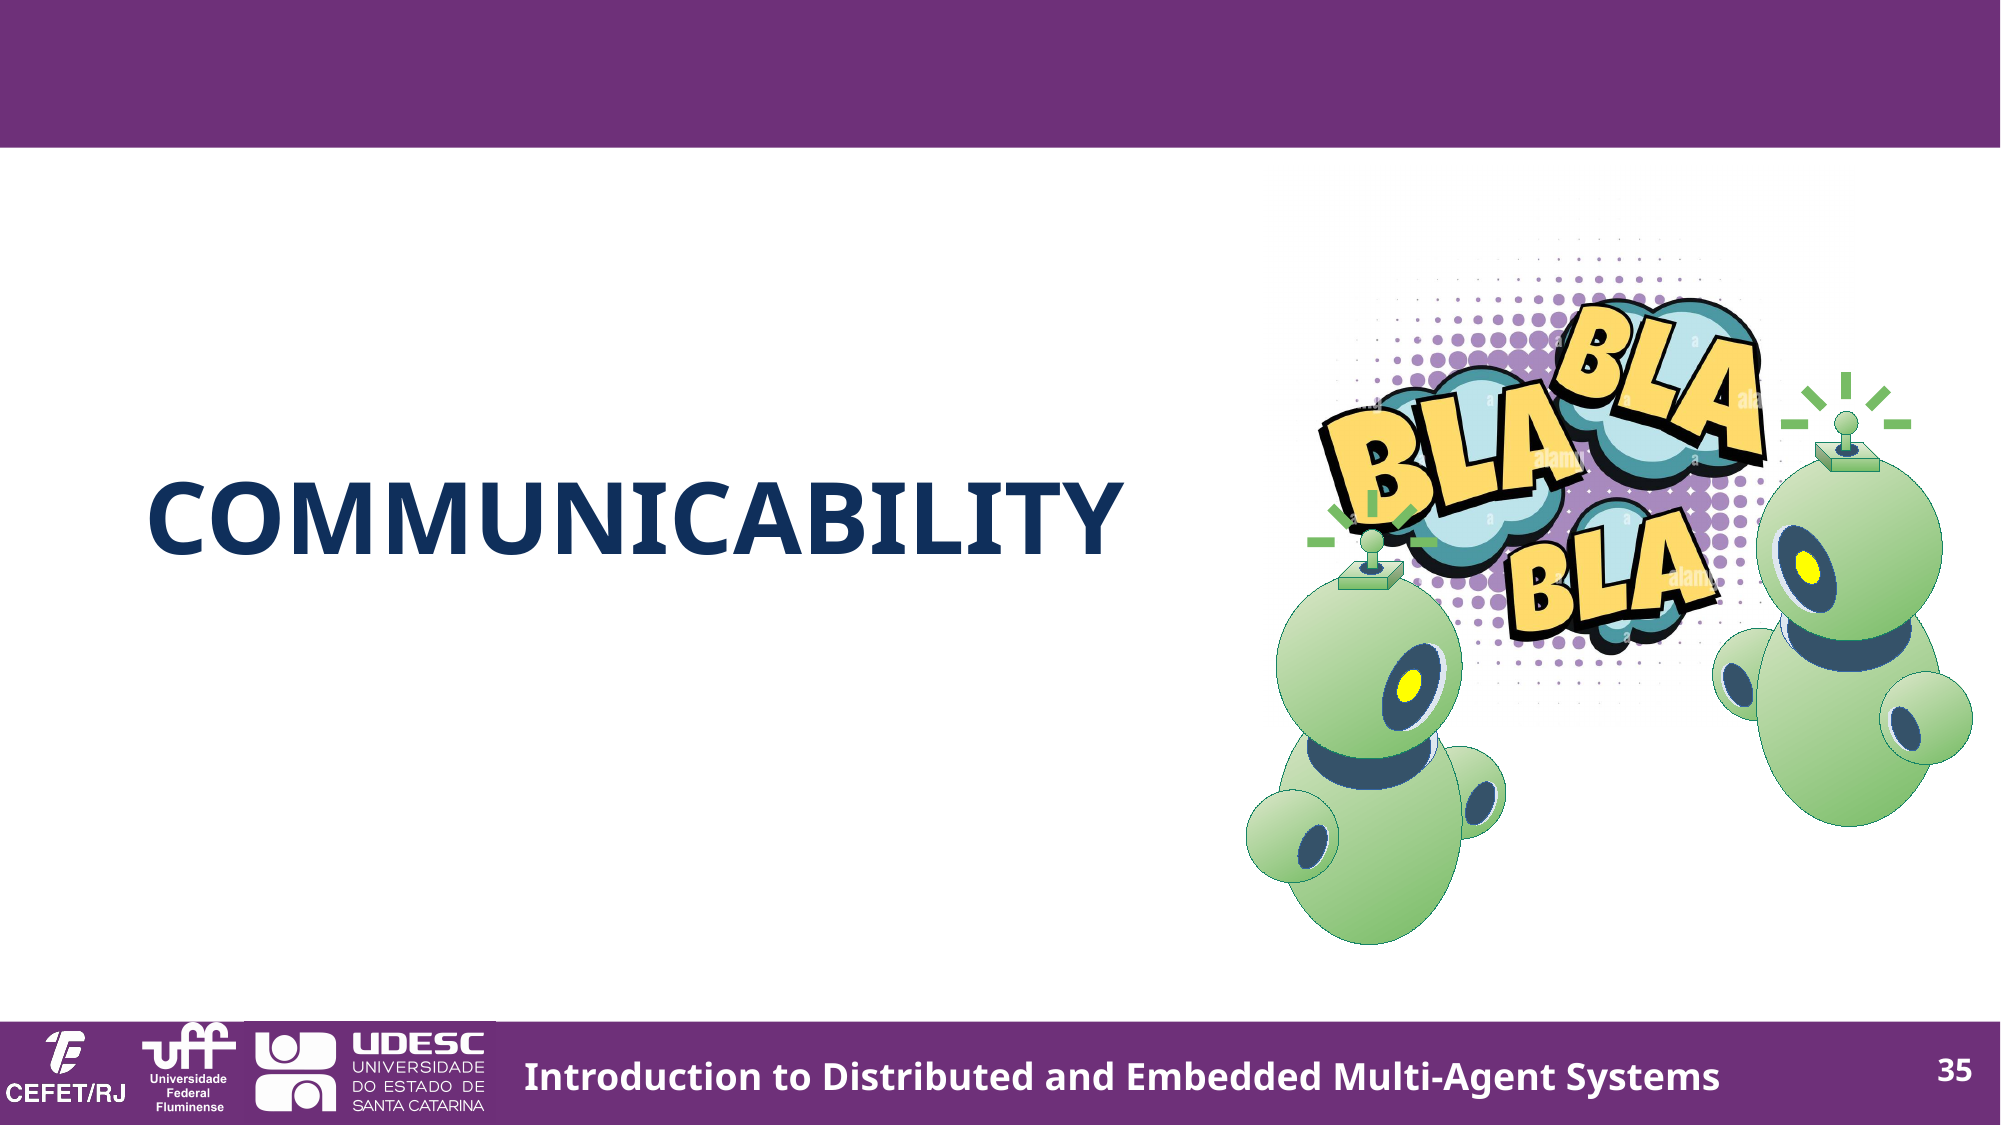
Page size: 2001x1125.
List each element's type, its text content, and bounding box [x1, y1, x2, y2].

text_box [1883, 419, 1912, 430]
text_box [1834, 411, 1859, 457]
text_box [1359, 529, 1384, 575]
text_box [1865, 385, 1892, 412]
text_box [1800, 385, 1827, 412]
text_box [1246, 562, 1506, 945]
text_box [1327, 503, 1354, 530]
picture [141, 1021, 237, 1117]
text_box [1367, 490, 1378, 518]
text_box [1712, 444, 1973, 827]
picture [244, 1021, 496, 1123]
text_box COMMUNICABILITY [23, 447, 1247, 582]
picture [1851, 432, 1855, 442]
text_box [1781, 419, 1809, 430]
text_box [1841, 372, 1851, 400]
text_box [1410, 537, 1438, 548]
picture [6, 1009, 125, 1125]
picture [1263, 165, 1855, 727]
text_box [1391, 503, 1418, 530]
text_box [1307, 537, 1335, 548]
